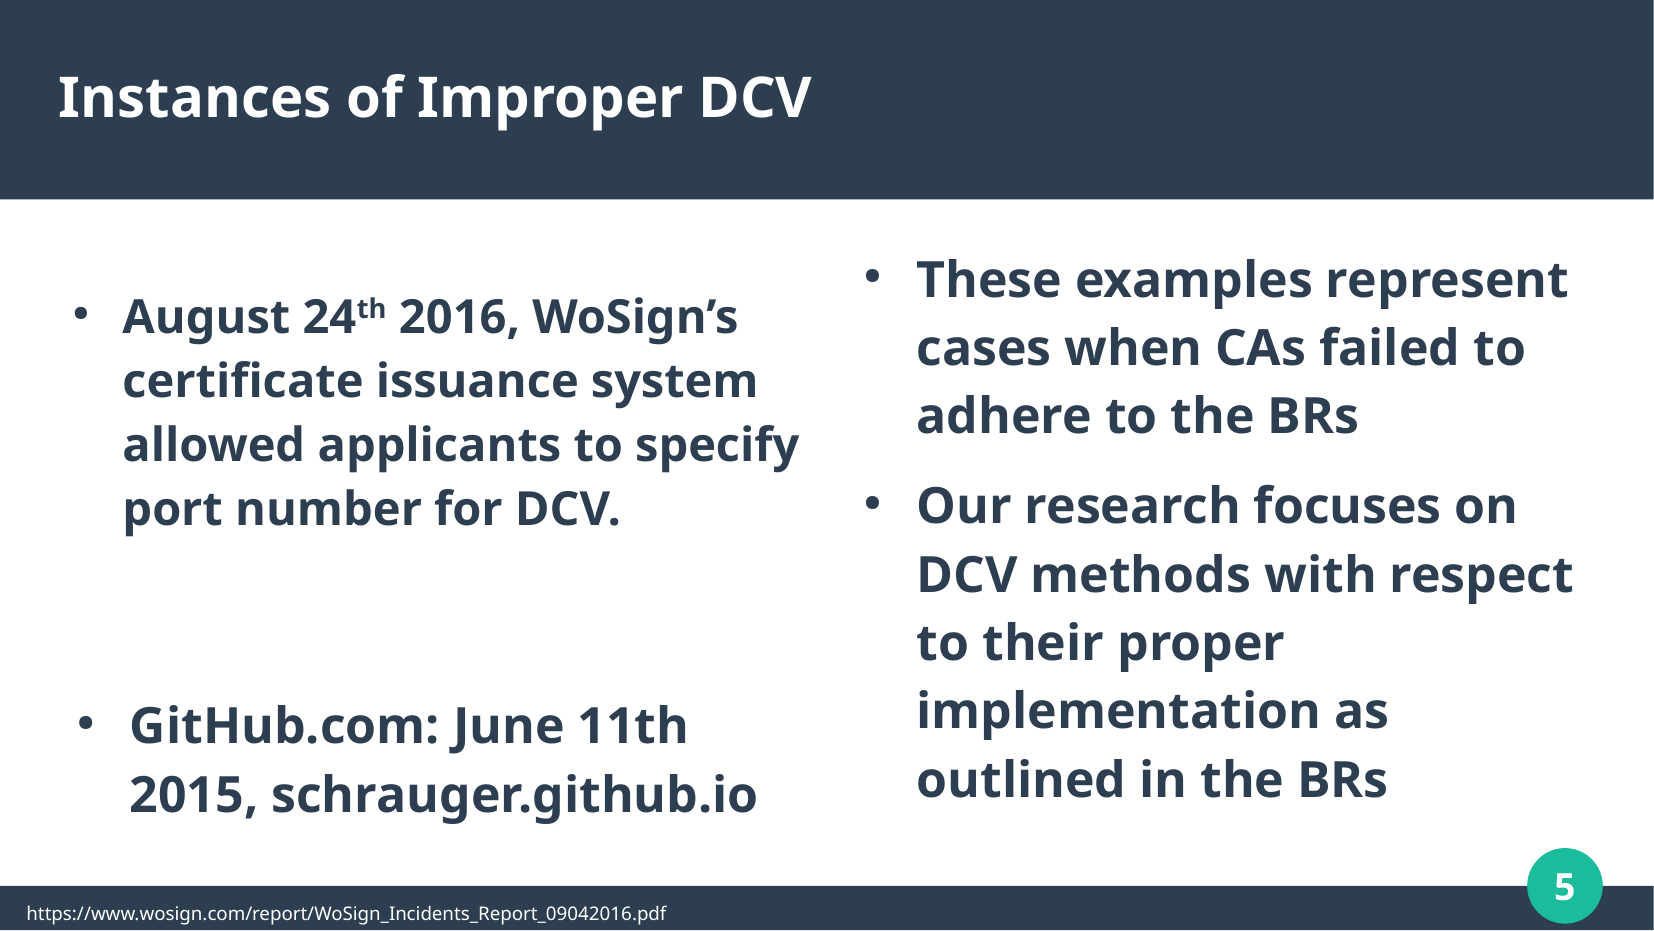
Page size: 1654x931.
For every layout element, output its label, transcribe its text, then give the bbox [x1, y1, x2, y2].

list August 24th 2016, WoSign’s certificate issuance system allowed applicants to specify port number for DCV. [55, 282, 806, 547]
list GitHub.com: June 11th 2015, schrauger.github.io [59, 600, 809, 864]
list These examples represent cases when CAs failed to adhere to the BRs Our research focuses on DCV methods with respect to their proper implementation as outlined in the BRs [845, 243, 1596, 864]
text_box https://www.wosign.com/report/WoSign_Incidents_Report_09042016.pdf [0, 889, 693, 931]
title Instances of Improper DCV [59, 37, 1595, 155]
